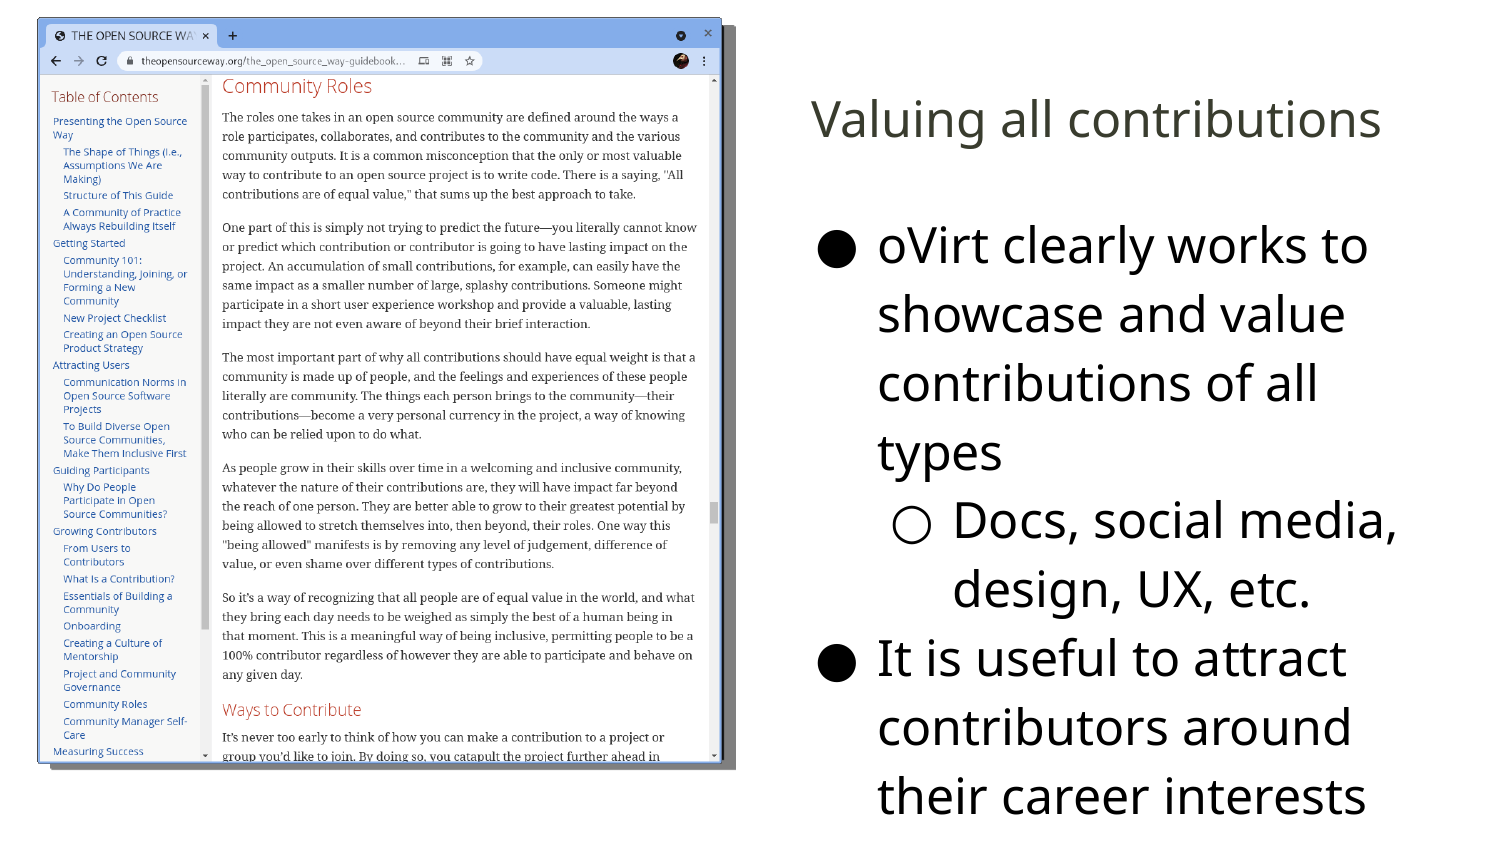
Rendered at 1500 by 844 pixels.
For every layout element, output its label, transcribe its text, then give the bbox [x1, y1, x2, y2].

picture [37, 17, 722, 764]
text_box oVirt clearly works to showcase and value contributions of all types Docs, social media, design, UX, etc. It is useful to attract contributors around their career interests [787, 189, 1449, 754]
text_box Valuing all contributions [796, 72, 1449, 167]
